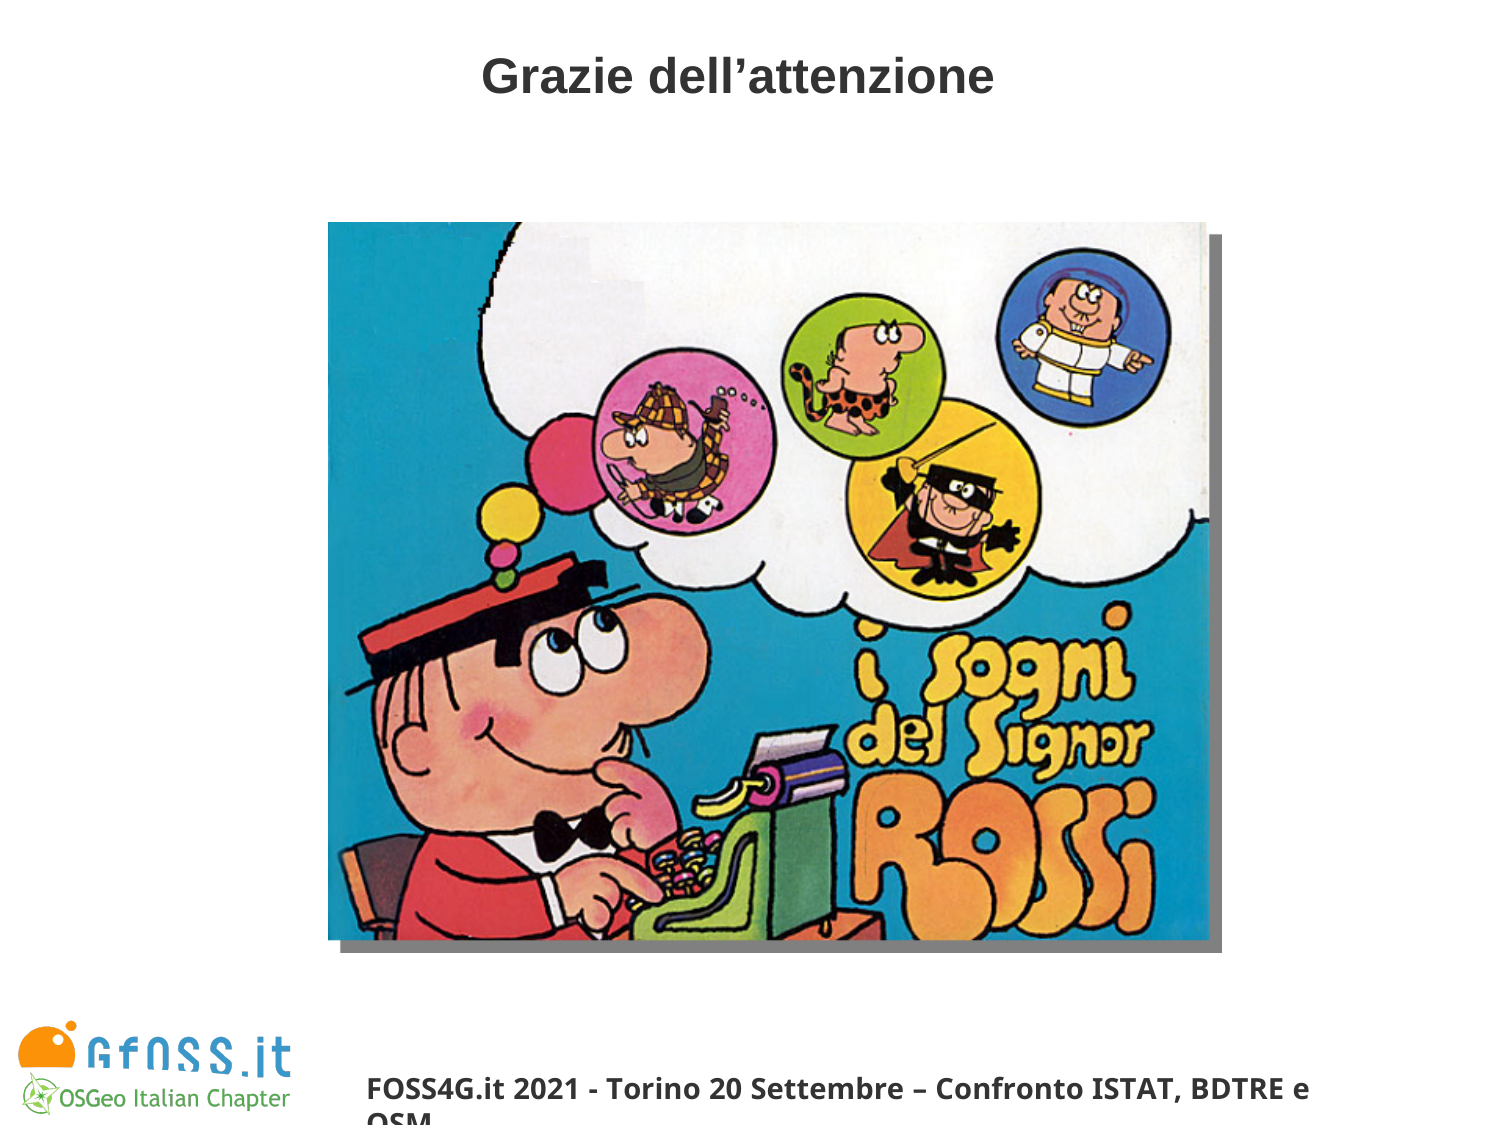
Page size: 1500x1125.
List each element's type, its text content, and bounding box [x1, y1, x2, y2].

picture [328, 222, 1222, 953]
picture [0, 1009, 308, 1125]
text_box Grazie dell’attenzione [35, 35, 1441, 111]
text_box [51, 141, 1477, 993]
